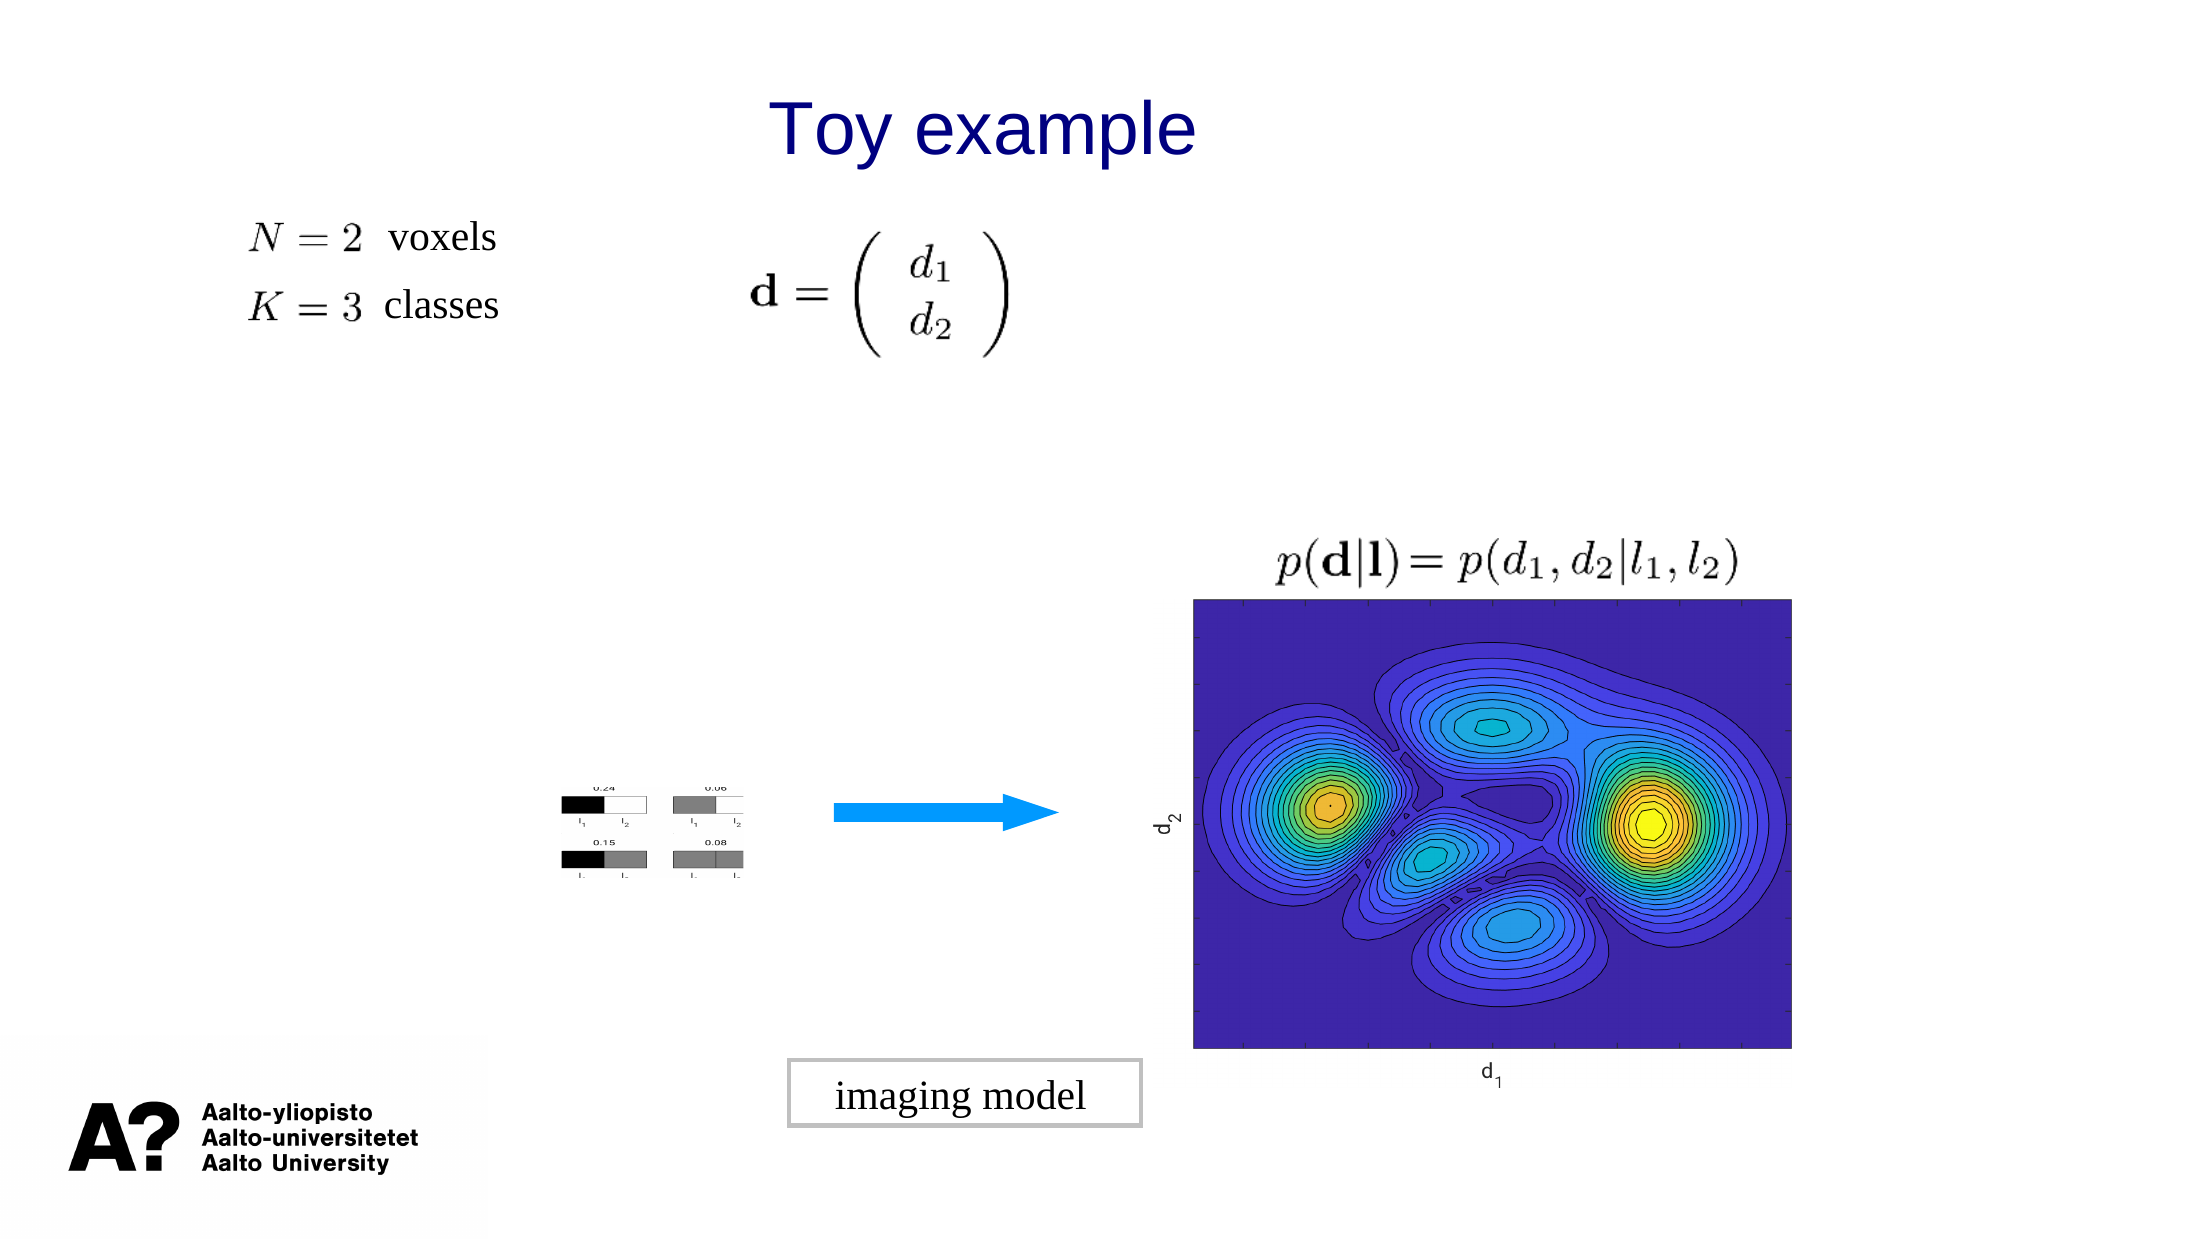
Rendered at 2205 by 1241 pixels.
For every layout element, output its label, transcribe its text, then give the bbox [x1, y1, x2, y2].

text_box [833, 793, 1060, 832]
picture [739, 224, 1019, 366]
text_box imaging model [788, 1060, 1141, 1126]
picture [1153, 524, 1792, 1088]
text_box classes [369, 268, 515, 335]
picture [0, 1035, 488, 1239]
picture [224, 203, 404, 338]
title Toy example [326, 65, 1640, 179]
text_box voxels [373, 201, 513, 267]
picture [561, 787, 744, 878]
